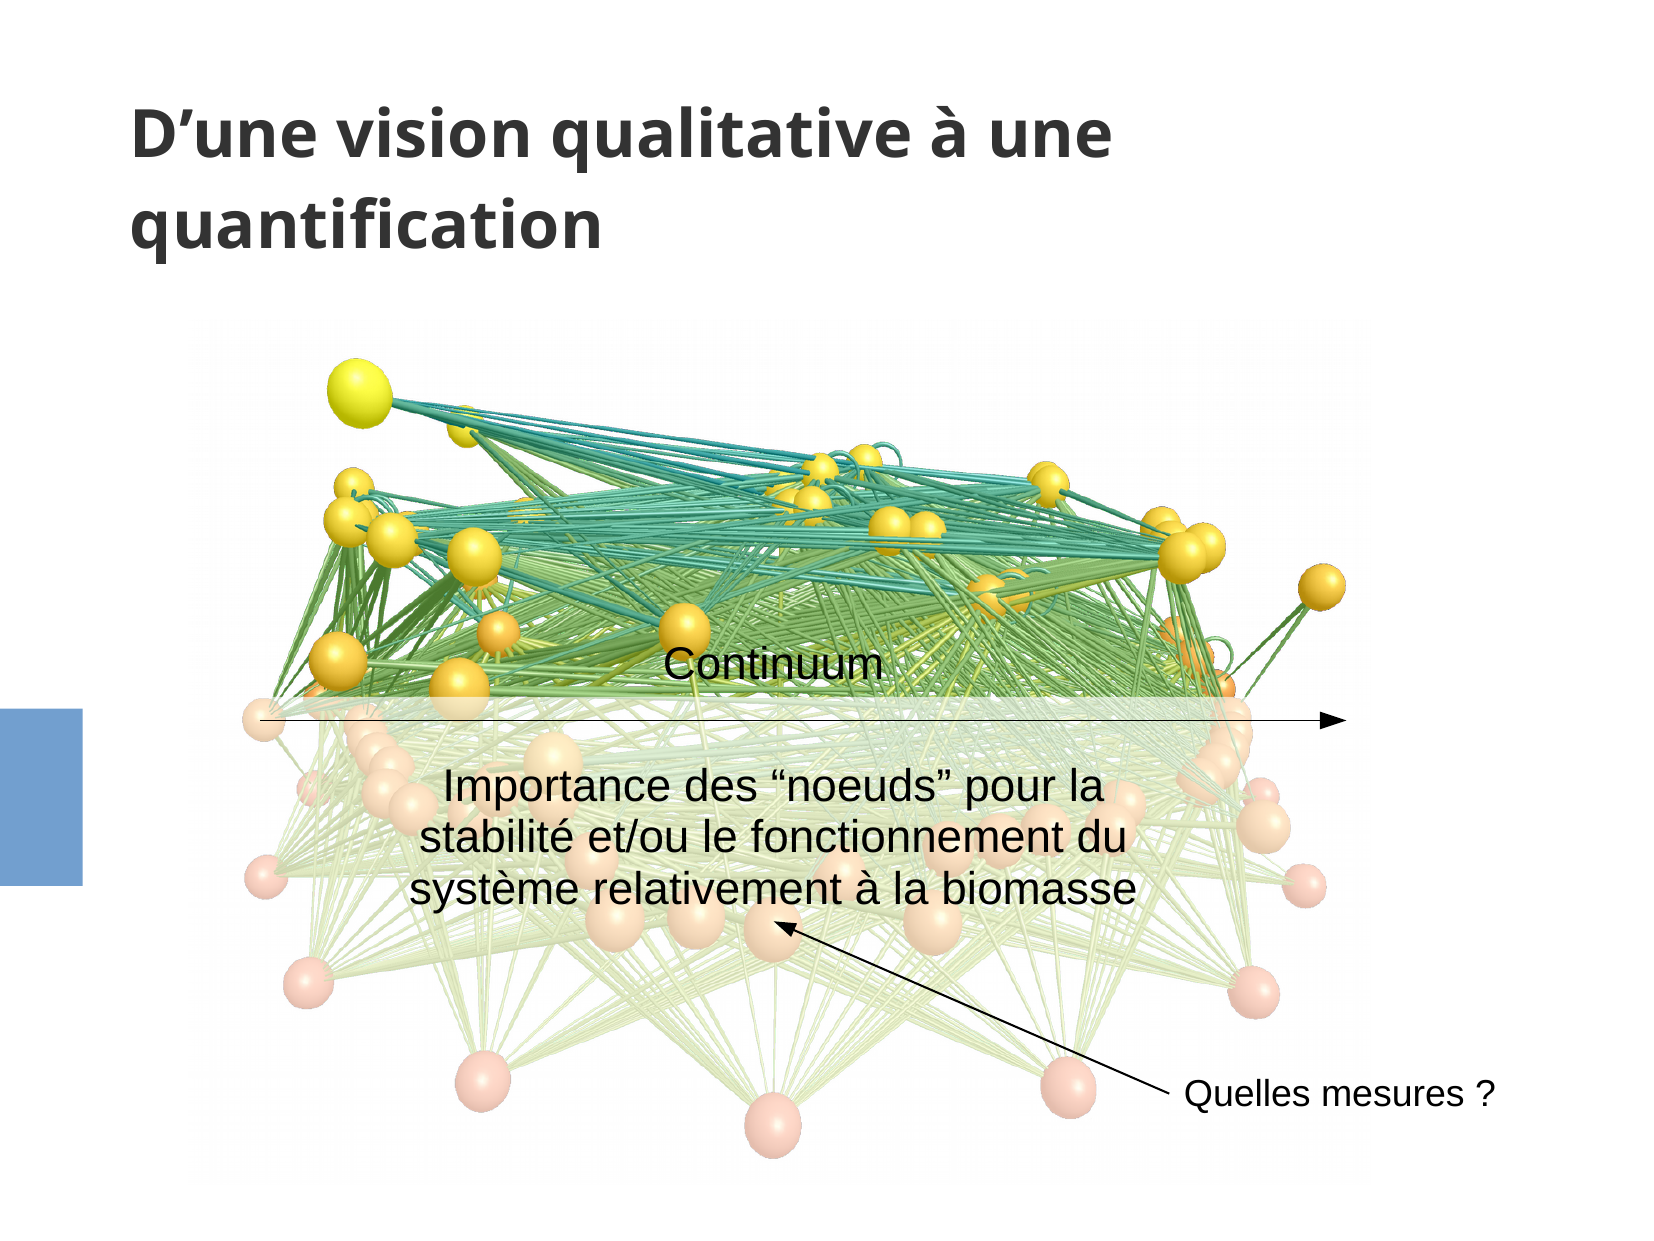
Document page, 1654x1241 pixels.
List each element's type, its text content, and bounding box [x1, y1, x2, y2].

text_box Importance des “noeuds” pour la stabilité et/ou le fonctionnement du système relativement à la biomasse [377, 752, 1170, 922]
text_box Quelles mesures ? [1169, 1065, 1642, 1123]
text_box Continuum [377, 630, 1170, 697]
title D’une vision qualitative à une quantification [129, 59, 1536, 296]
picture [188, 319, 1371, 696]
text_box [177, 696, 1583, 1241]
